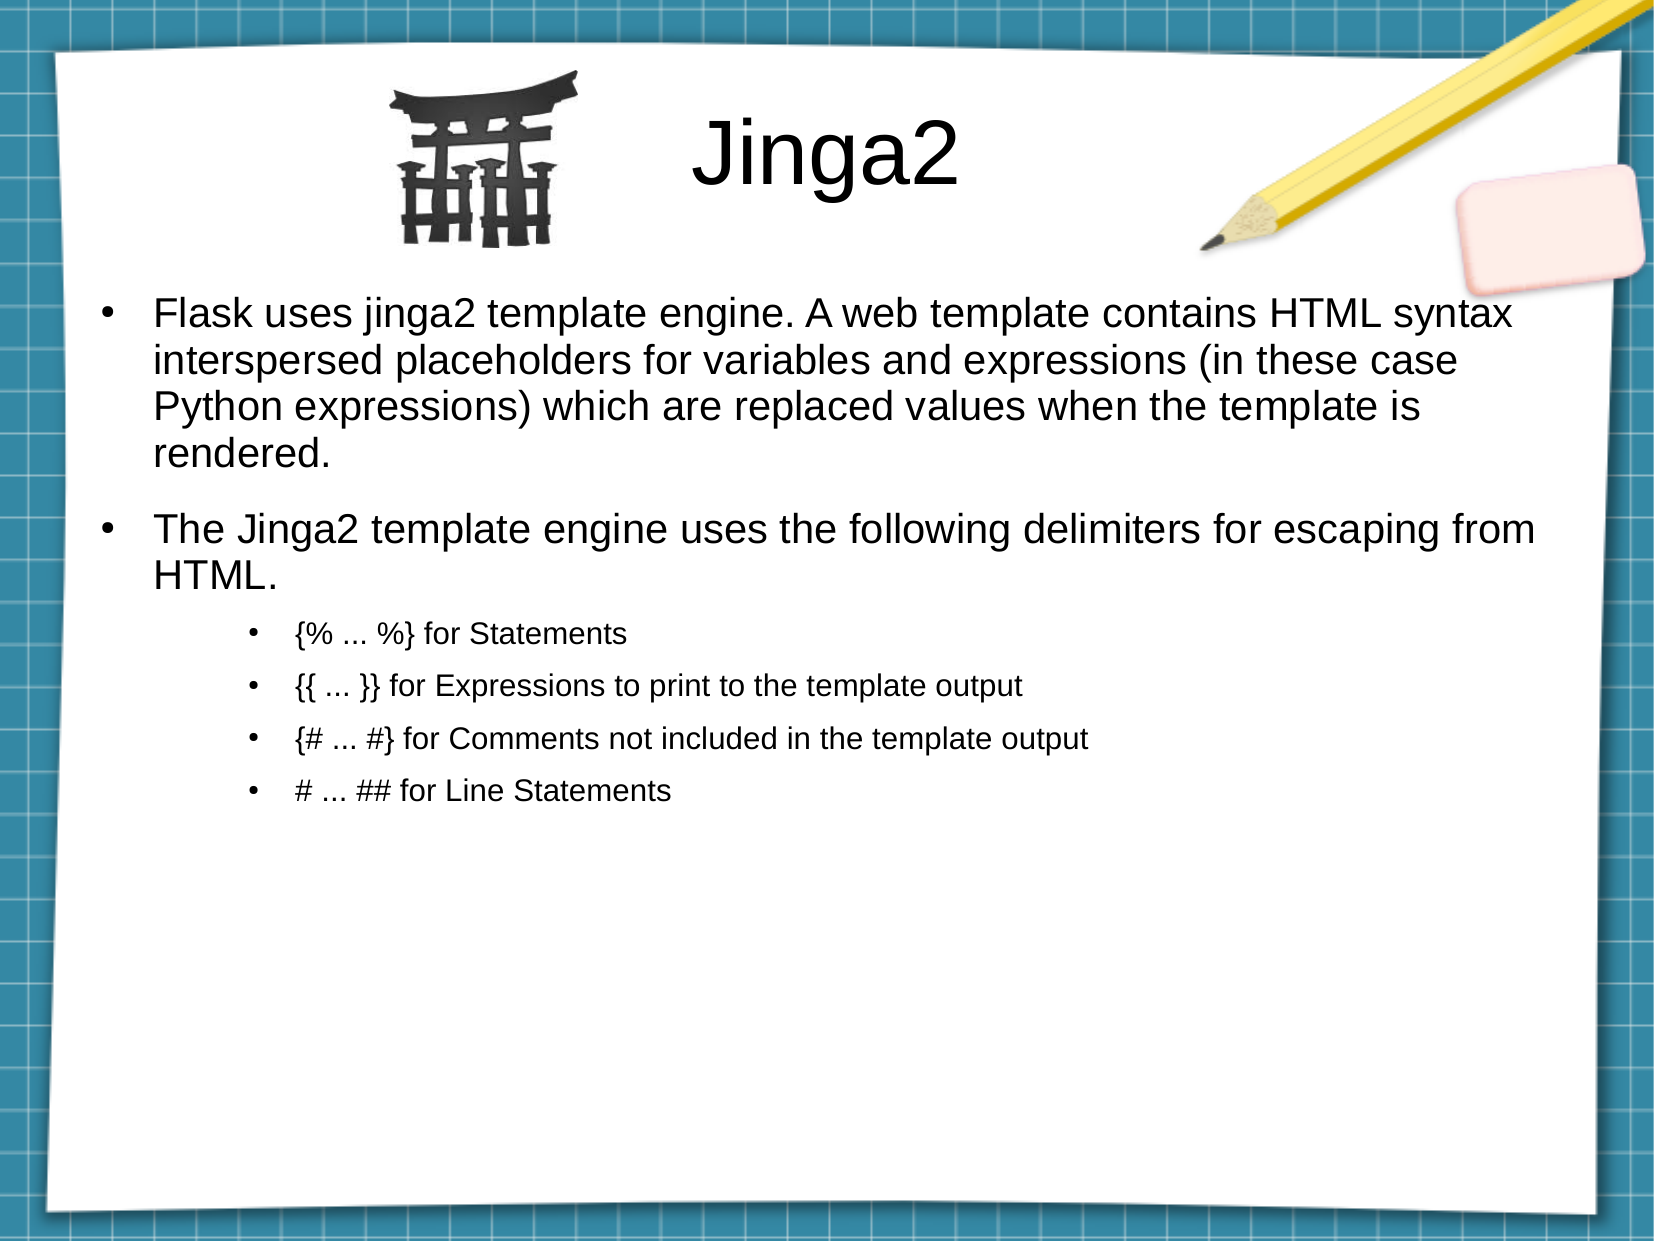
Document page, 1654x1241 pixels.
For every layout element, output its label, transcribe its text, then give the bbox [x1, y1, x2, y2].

list Flask uses jinga2 template engine. A web template contains HTML syntax interspersed placeholders for variables and expressions (in these case Python expressions) which are replaced values when the template is rendered. The Jinga2 template engine uses the following delimiters for escaping from HTML. {% ... %} for Statements {{ ... }} for Expressions to print to the template output {# ... #} for Comments not included in the template output # ... ## for Line Statements [82, 290, 1571, 1010]
picture [0, 0, 1654, 1241]
title Jinga2 [82, 49, 1571, 257]
